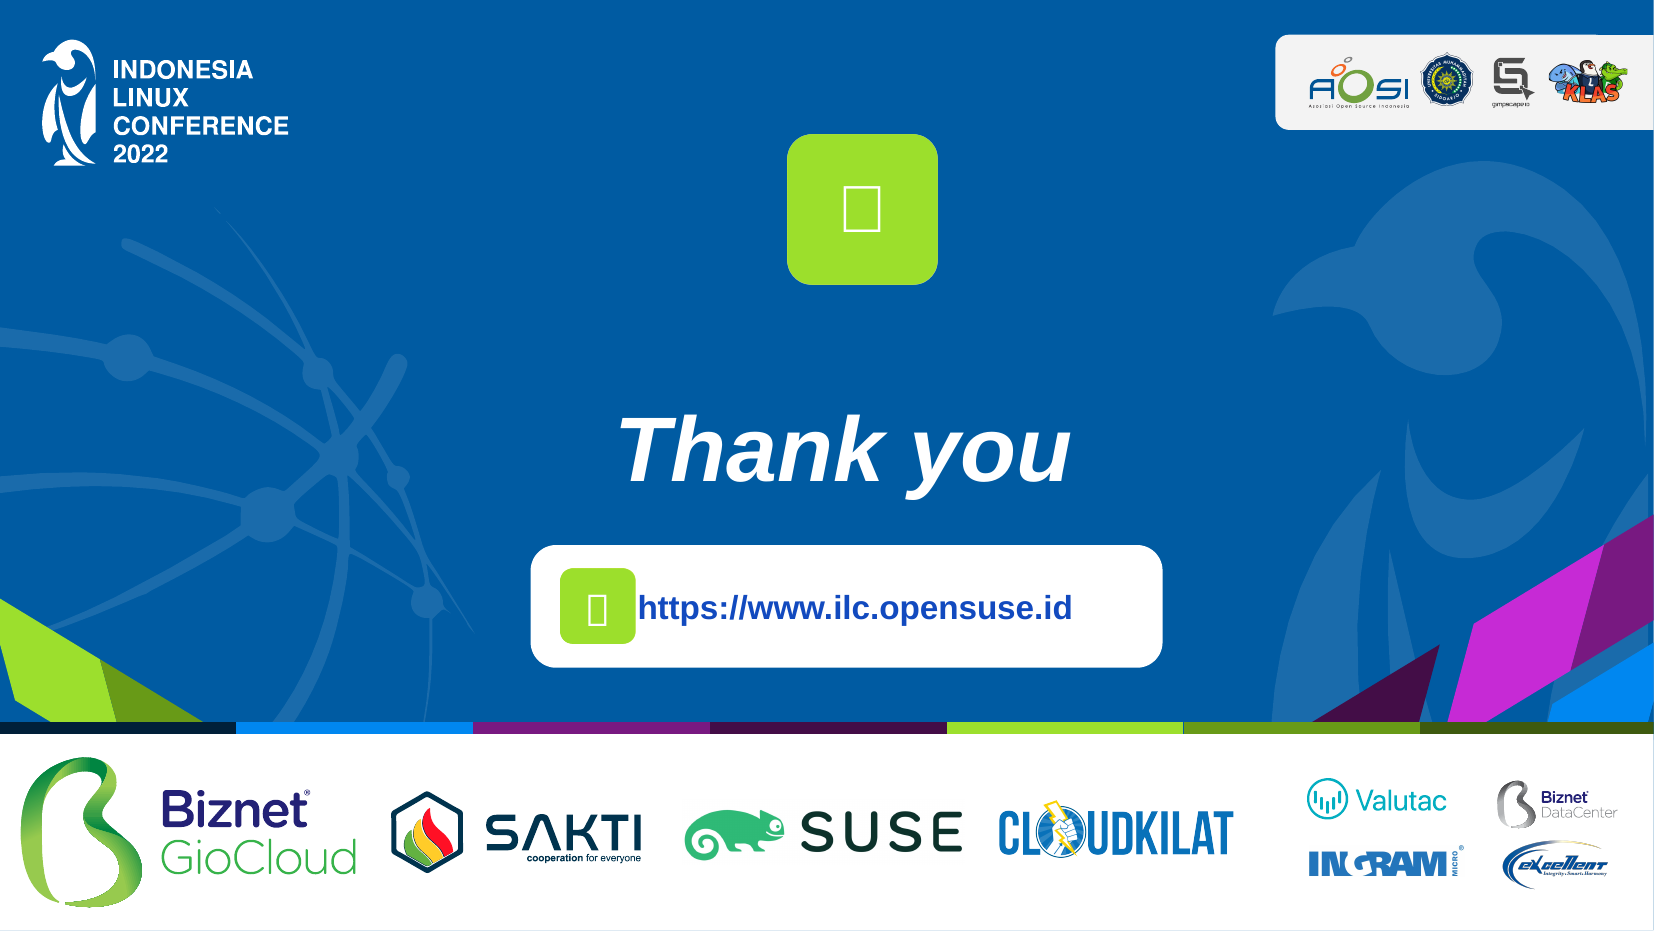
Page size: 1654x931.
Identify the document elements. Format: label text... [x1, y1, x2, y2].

text_box  [787, 134, 938, 285]
picture [682, 799, 965, 865]
picture [1309, 845, 1465, 877]
picture [601, 855, 616, 859]
text_box Thank you [187, 323, 1501, 512]
text_box [530, 545, 1154, 668]
picture [1496, 840, 1619, 890]
text_box https://www.ilc.opensuse.id [637, 550, 1163, 662]
text_box  [560, 568, 636, 644]
picture [626, 855, 634, 862]
picture [1548, 60, 1628, 103]
picture [1420, 52, 1474, 106]
picture [999, 800, 1234, 858]
